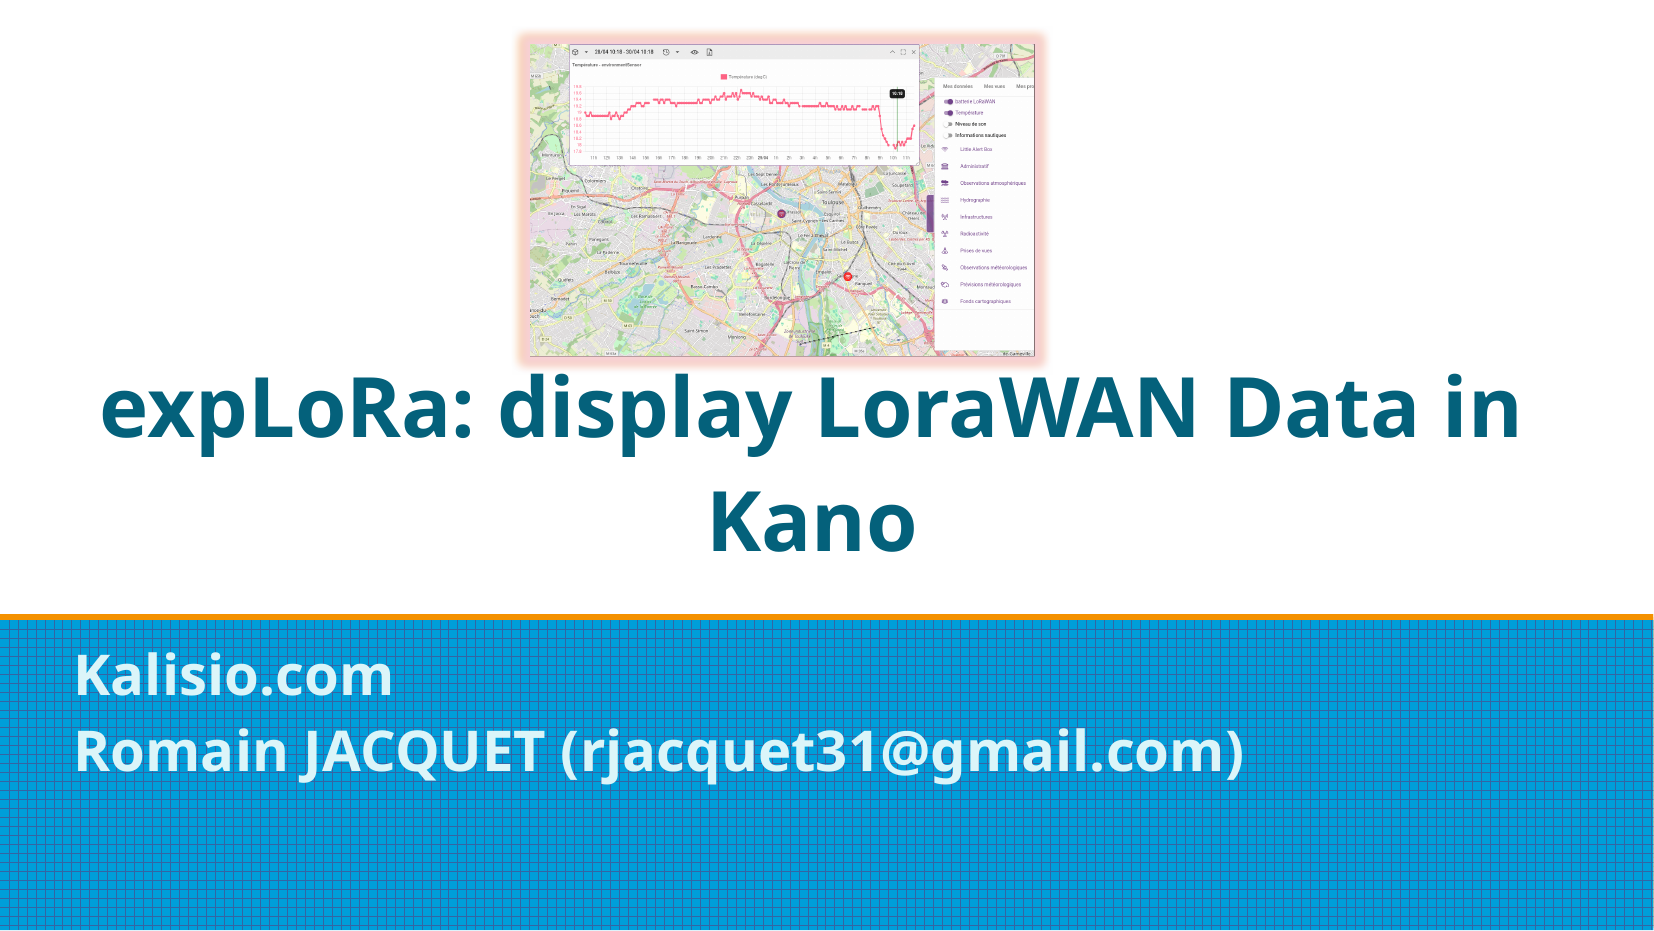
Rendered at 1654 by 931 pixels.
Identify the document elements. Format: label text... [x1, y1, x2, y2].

picture [530, 44, 1034, 356]
title expLoRa: display LoraWAN Data in Kano [73, 44, 1551, 576]
subtitle Kalisio.com Romain JACQUET (rjacquet31@gmail.com) [73, 634, 1551, 827]
